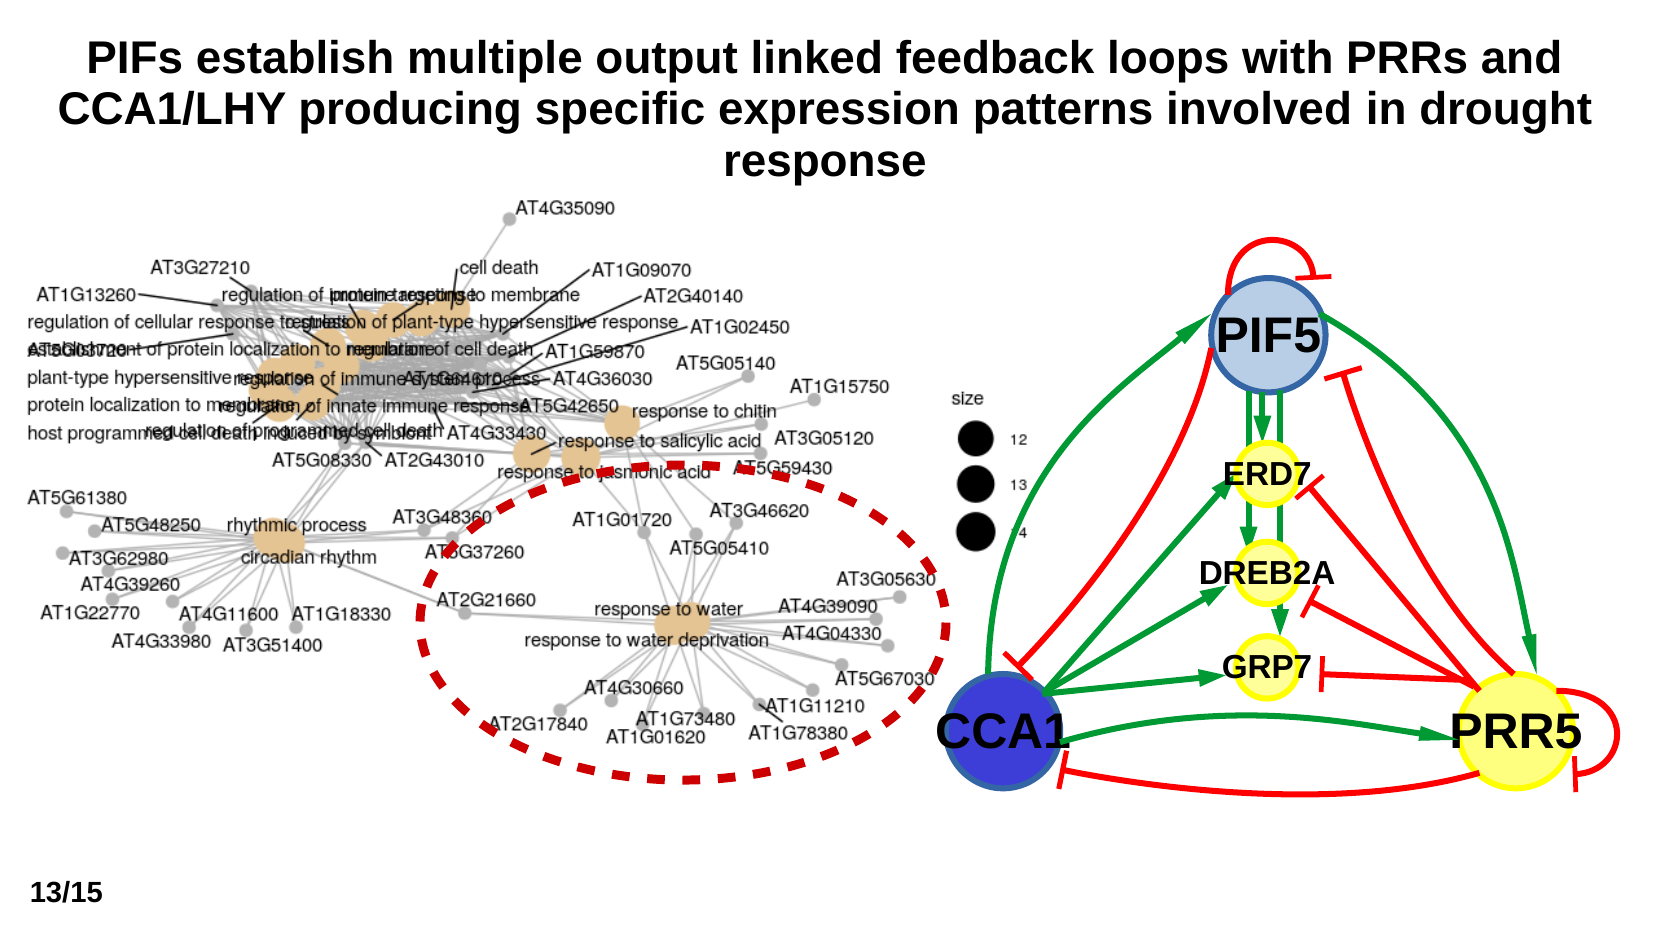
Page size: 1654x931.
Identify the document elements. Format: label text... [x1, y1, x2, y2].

text_box PRR5 [1460, 673, 1573, 789]
text_box PRR5 [1563, 719, 1573, 727]
text_box PRR5 [1460, 719, 1473, 730]
title PIFs establish multiple output linked feedback loops with PRRs and CCA1/LHY producing specific expression patterns involved in drought response [30, 0, 1621, 221]
text_box CCA1 [945, 673, 1058, 789]
text_box [420, 465, 947, 781]
text_box DREB2A [1236, 541, 1299, 605]
text_box GRP7 [1236, 636, 1299, 699]
text_box PIF5 [1211, 278, 1326, 393]
text_box ERD7 [1236, 442, 1299, 506]
picture [1023, 662, 1028, 671]
picture [992, 512, 1028, 678]
picture [21, 194, 1028, 751]
text_box 13/15 [15, 840, 121, 917]
